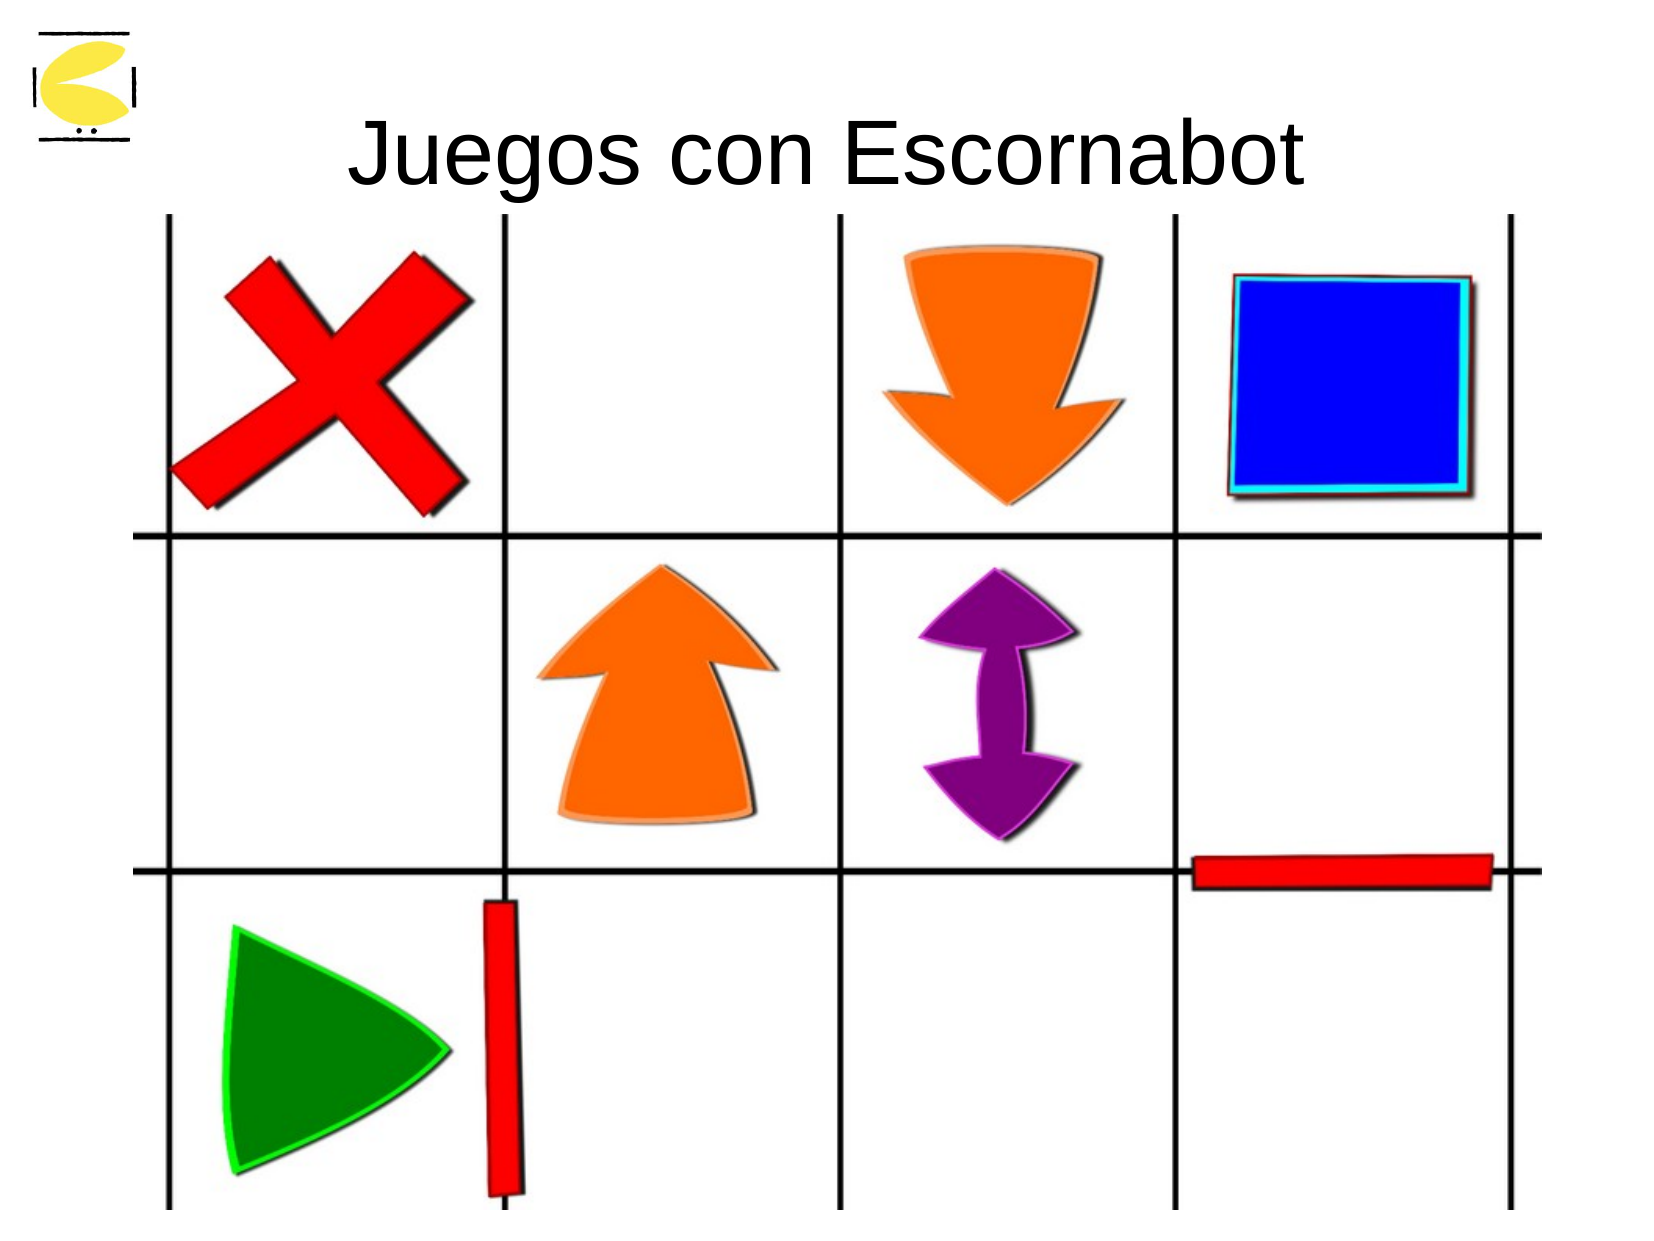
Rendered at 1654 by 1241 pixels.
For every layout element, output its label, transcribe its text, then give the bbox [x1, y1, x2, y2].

picture [19, 20, 148, 150]
title Juegos con Escornabot [82, 49, 1571, 257]
picture [133, 214, 1542, 1210]
